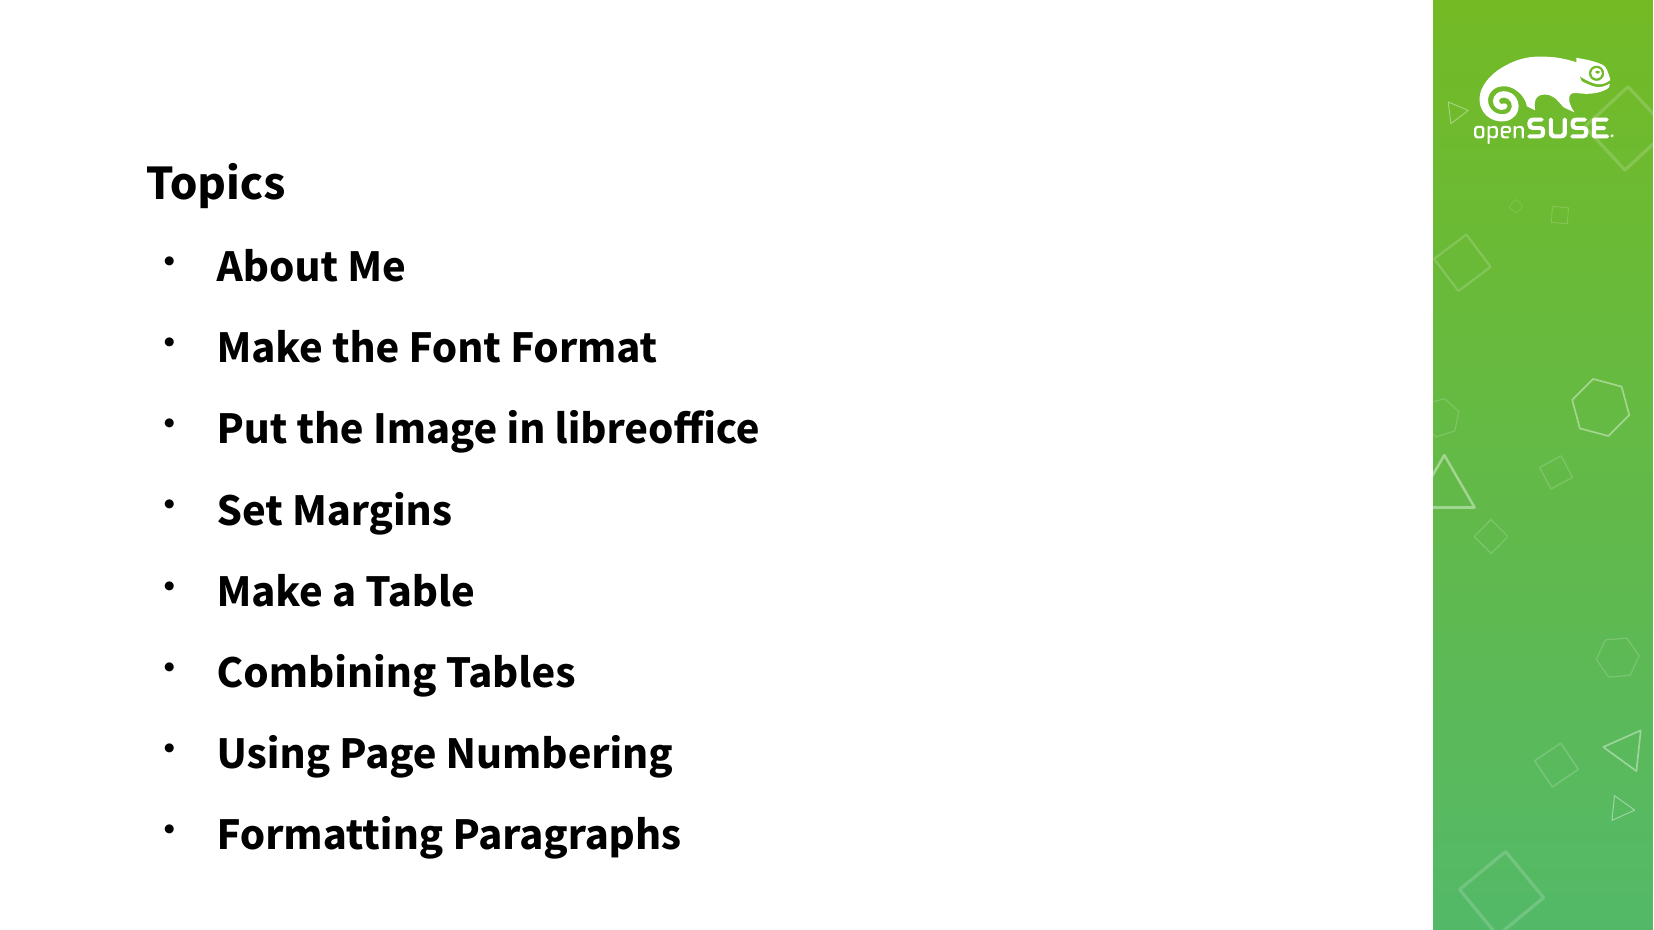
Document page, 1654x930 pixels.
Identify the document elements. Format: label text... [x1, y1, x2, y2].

list Topics About Me Make the Font Format Put the Image in libreoffice Set Margins Make a Table Combining Tables Using Page Numbering Formatting Paragraphs [75, 150, 1328, 916]
